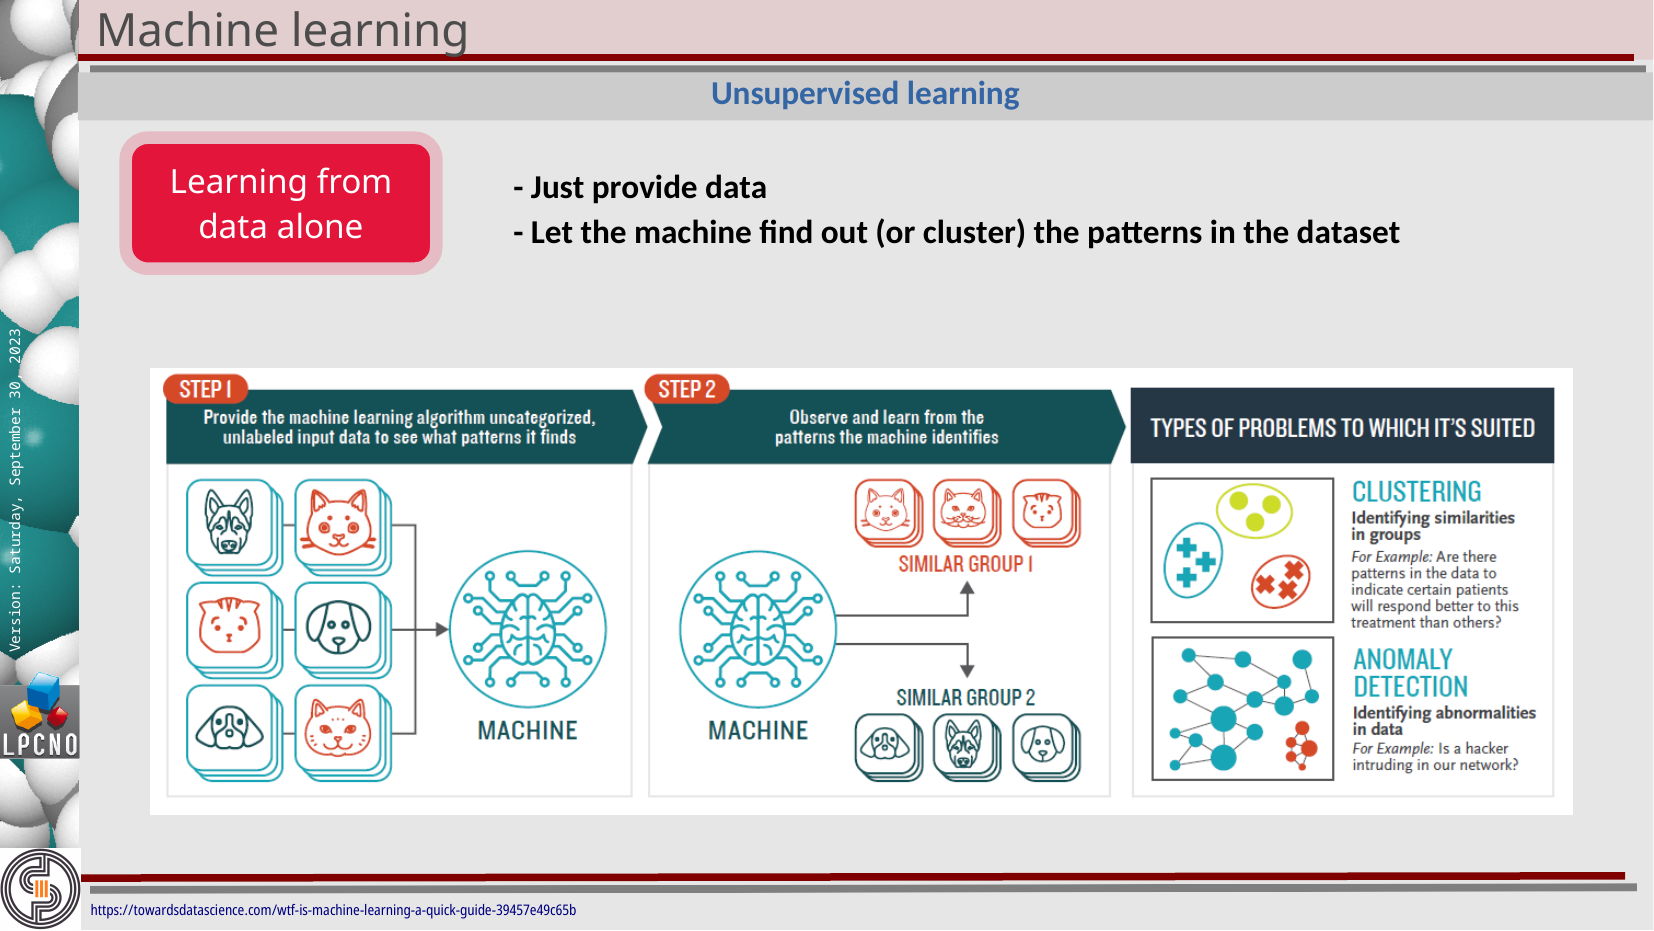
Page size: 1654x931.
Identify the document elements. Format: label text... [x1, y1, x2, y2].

text_box - Just provide data - Let the machine find out (or cluster) the patterns in the dataset [513, 173, 1489, 252]
text_box Unsupervised learning [77, 72, 1653, 121]
text_box https://towardsdatascience.com/wtf-is-machine-learning-a-quick-guide-39457e49c65b [90, 900, 637, 916]
picture [0, 0, 81, 930]
text_box Learning from data alone [125, 137, 437, 269]
picture [150, 368, 1573, 815]
title Machine learning [78, 0, 1654, 58]
